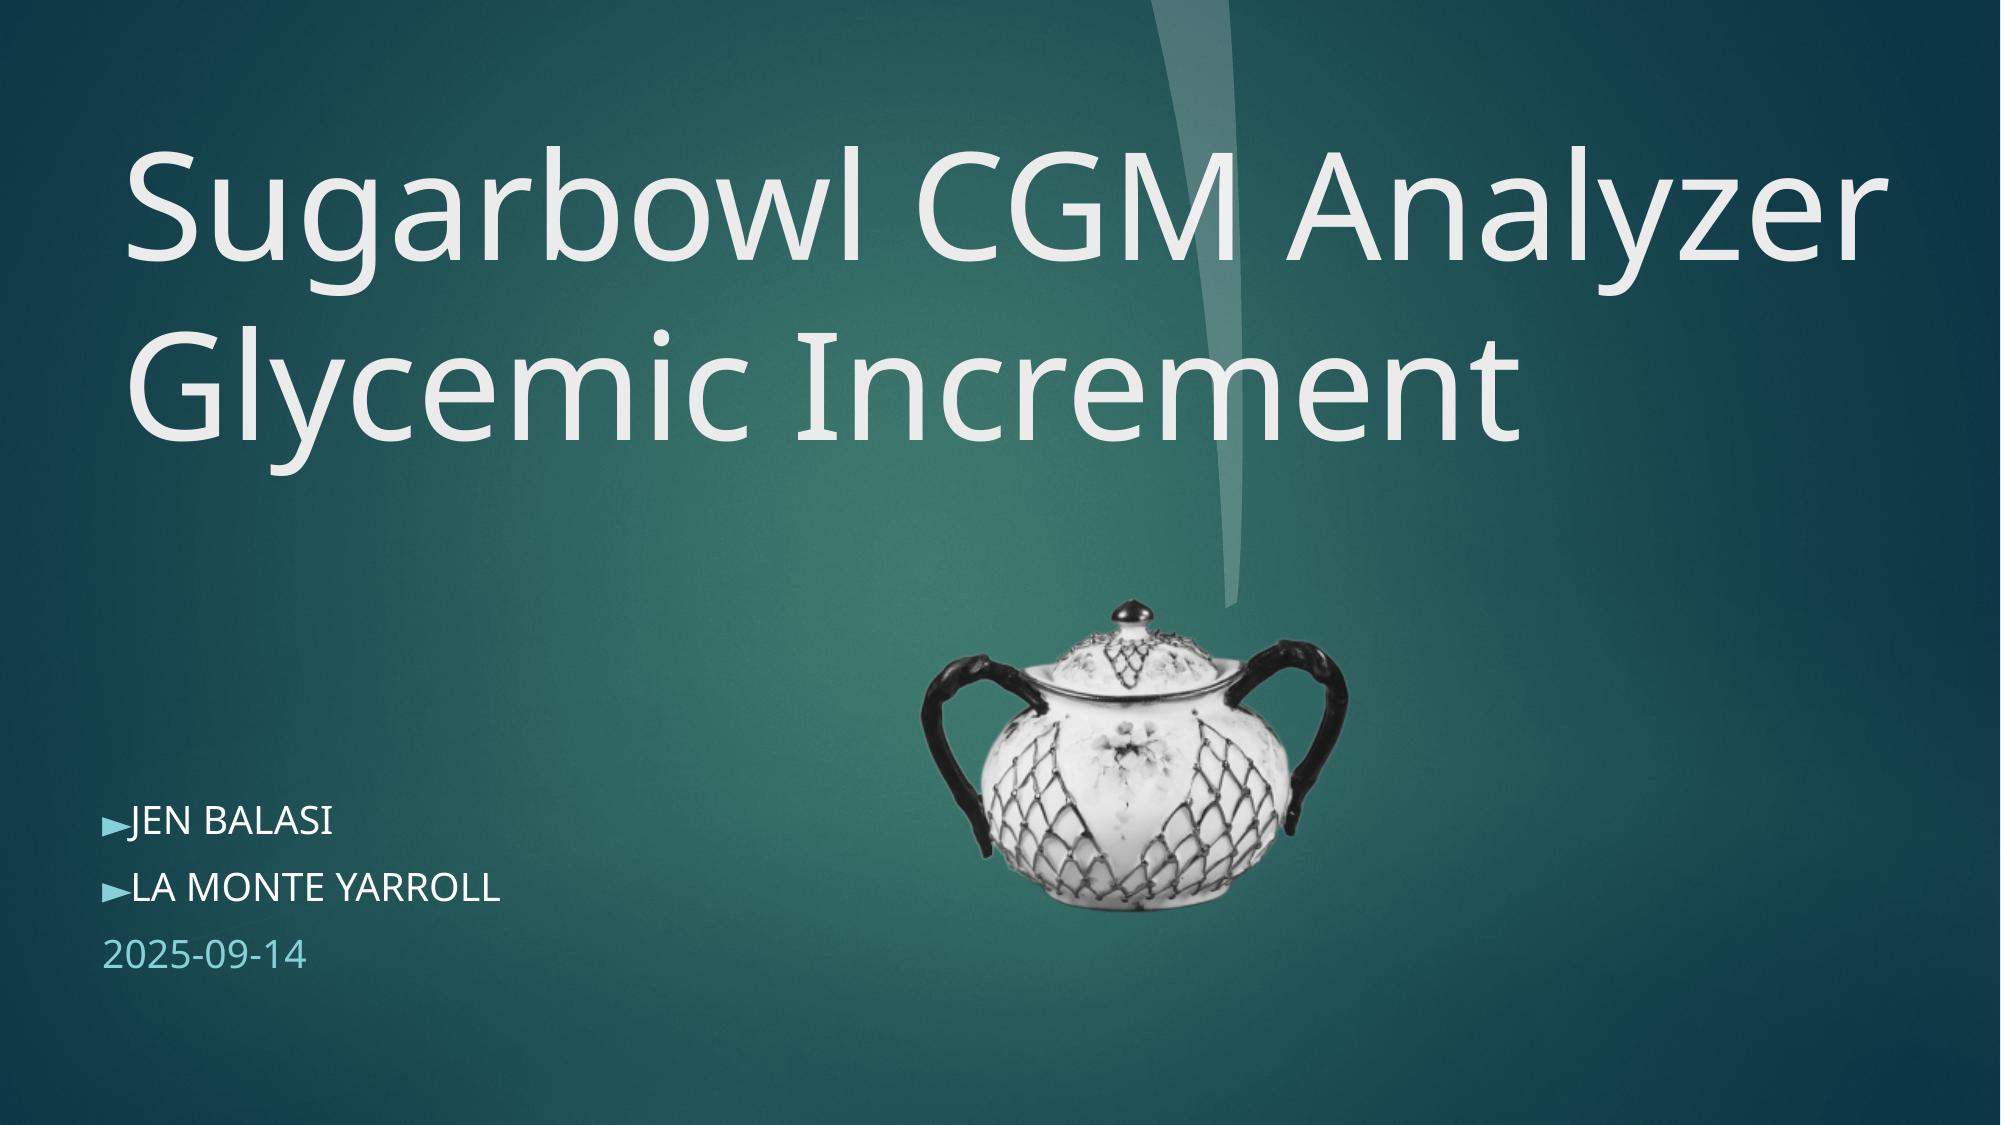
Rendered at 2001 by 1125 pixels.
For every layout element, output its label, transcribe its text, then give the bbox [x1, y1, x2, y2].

text_box [0, 0, 2000, 1125]
title Sugarbowl CGM Analyzer Glycemic Increment [1235, 103, 1908, 584]
picture [758, 455, 1507, 1025]
title Sugarbowl CGM Analyzer Glycemic Increment [106, 103, 1217, 584]
subtitle JEN BALASI LA MONTE YARROLL 2025-09-14 [86, 788, 758, 984]
